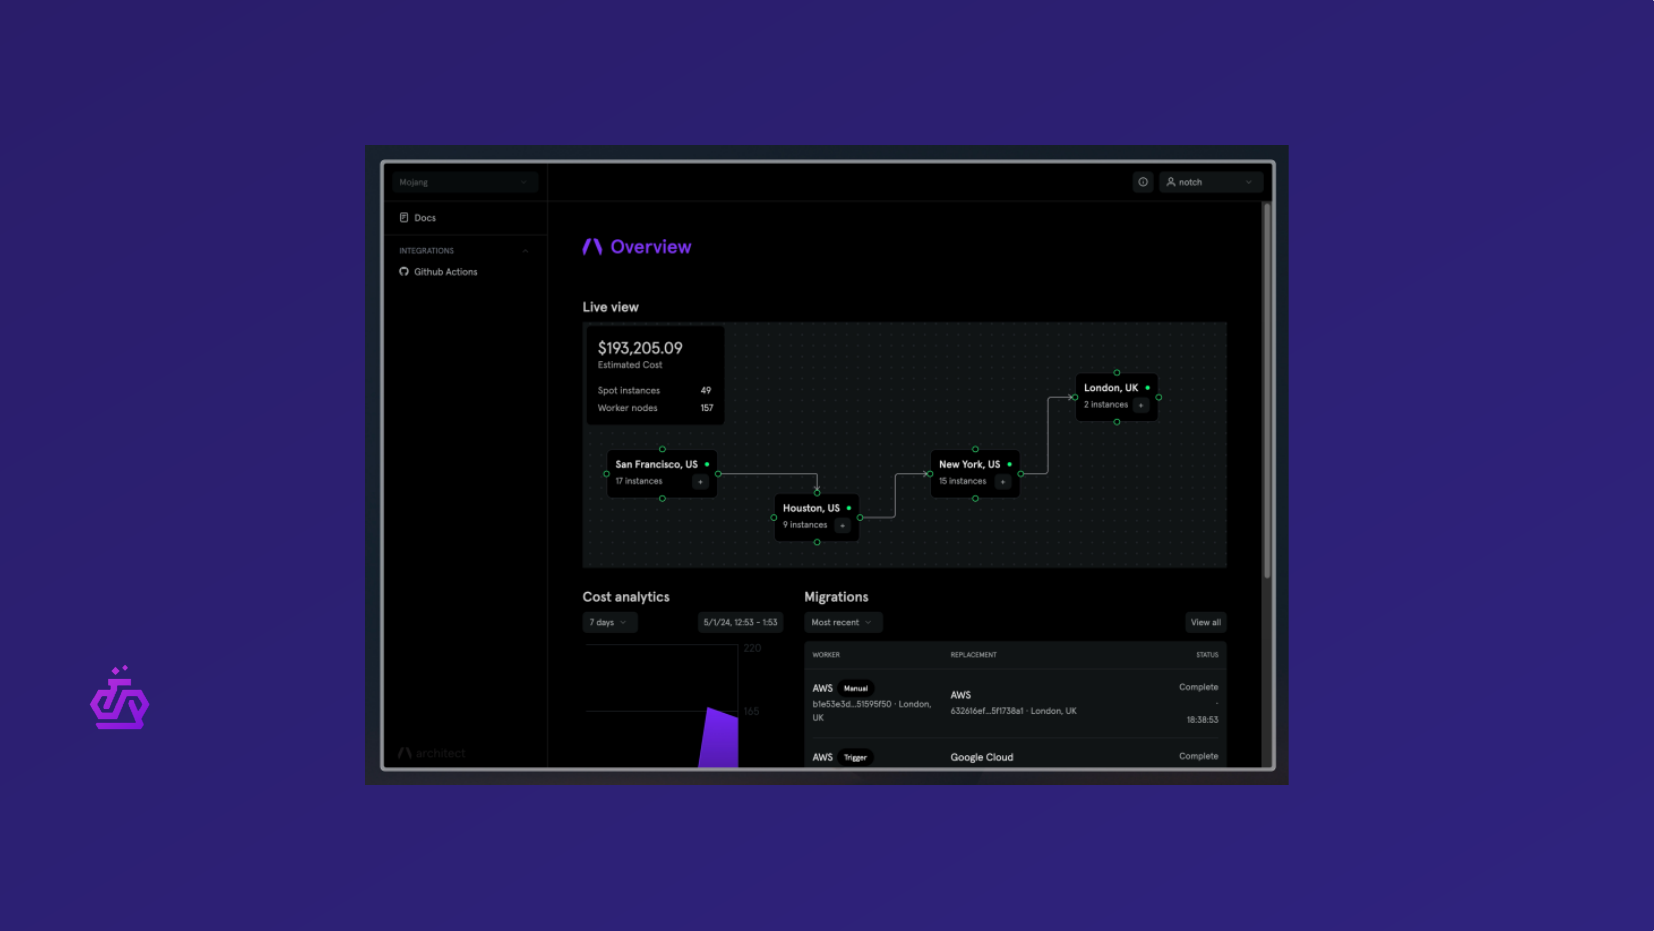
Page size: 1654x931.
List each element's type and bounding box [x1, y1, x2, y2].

picture [365, 145, 1289, 785]
picture [70, 643, 150, 755]
